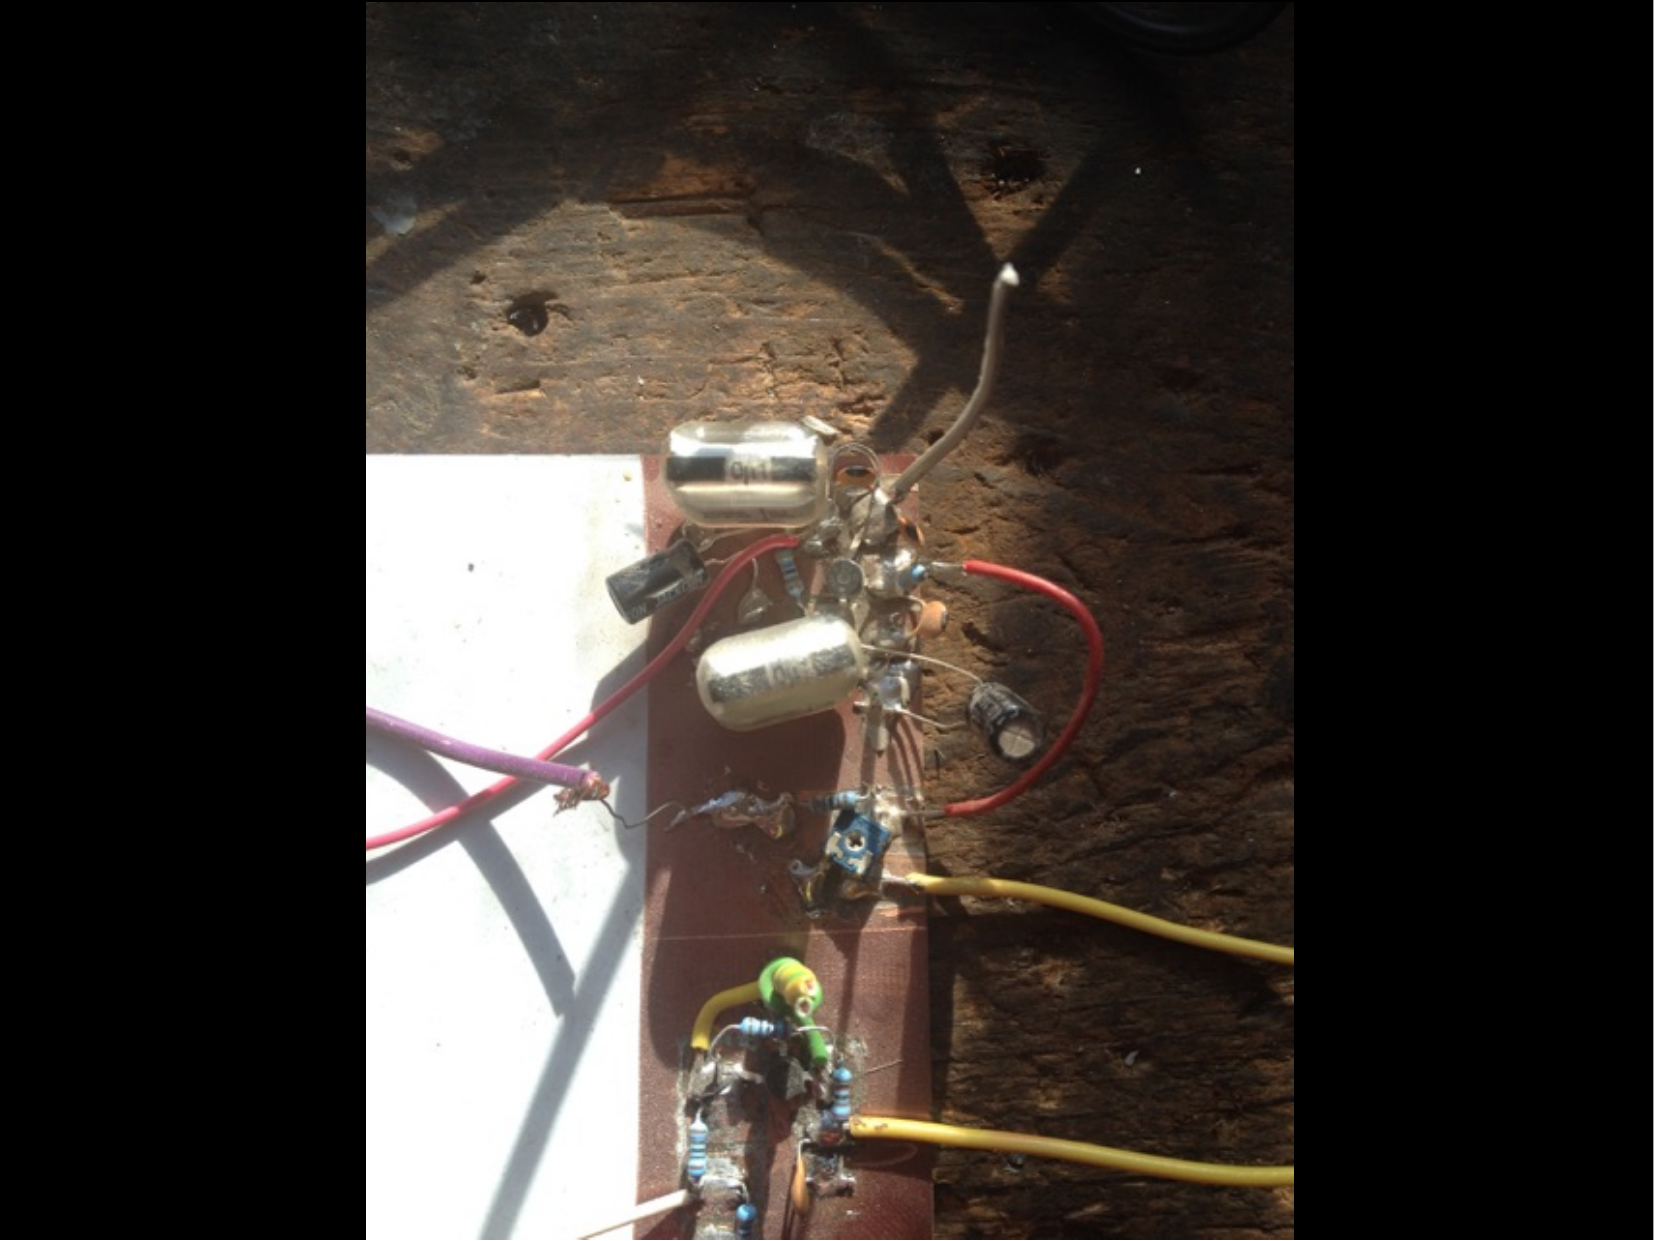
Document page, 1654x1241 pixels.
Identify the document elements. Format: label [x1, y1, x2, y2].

picture [366, 2, 1294, 1240]
